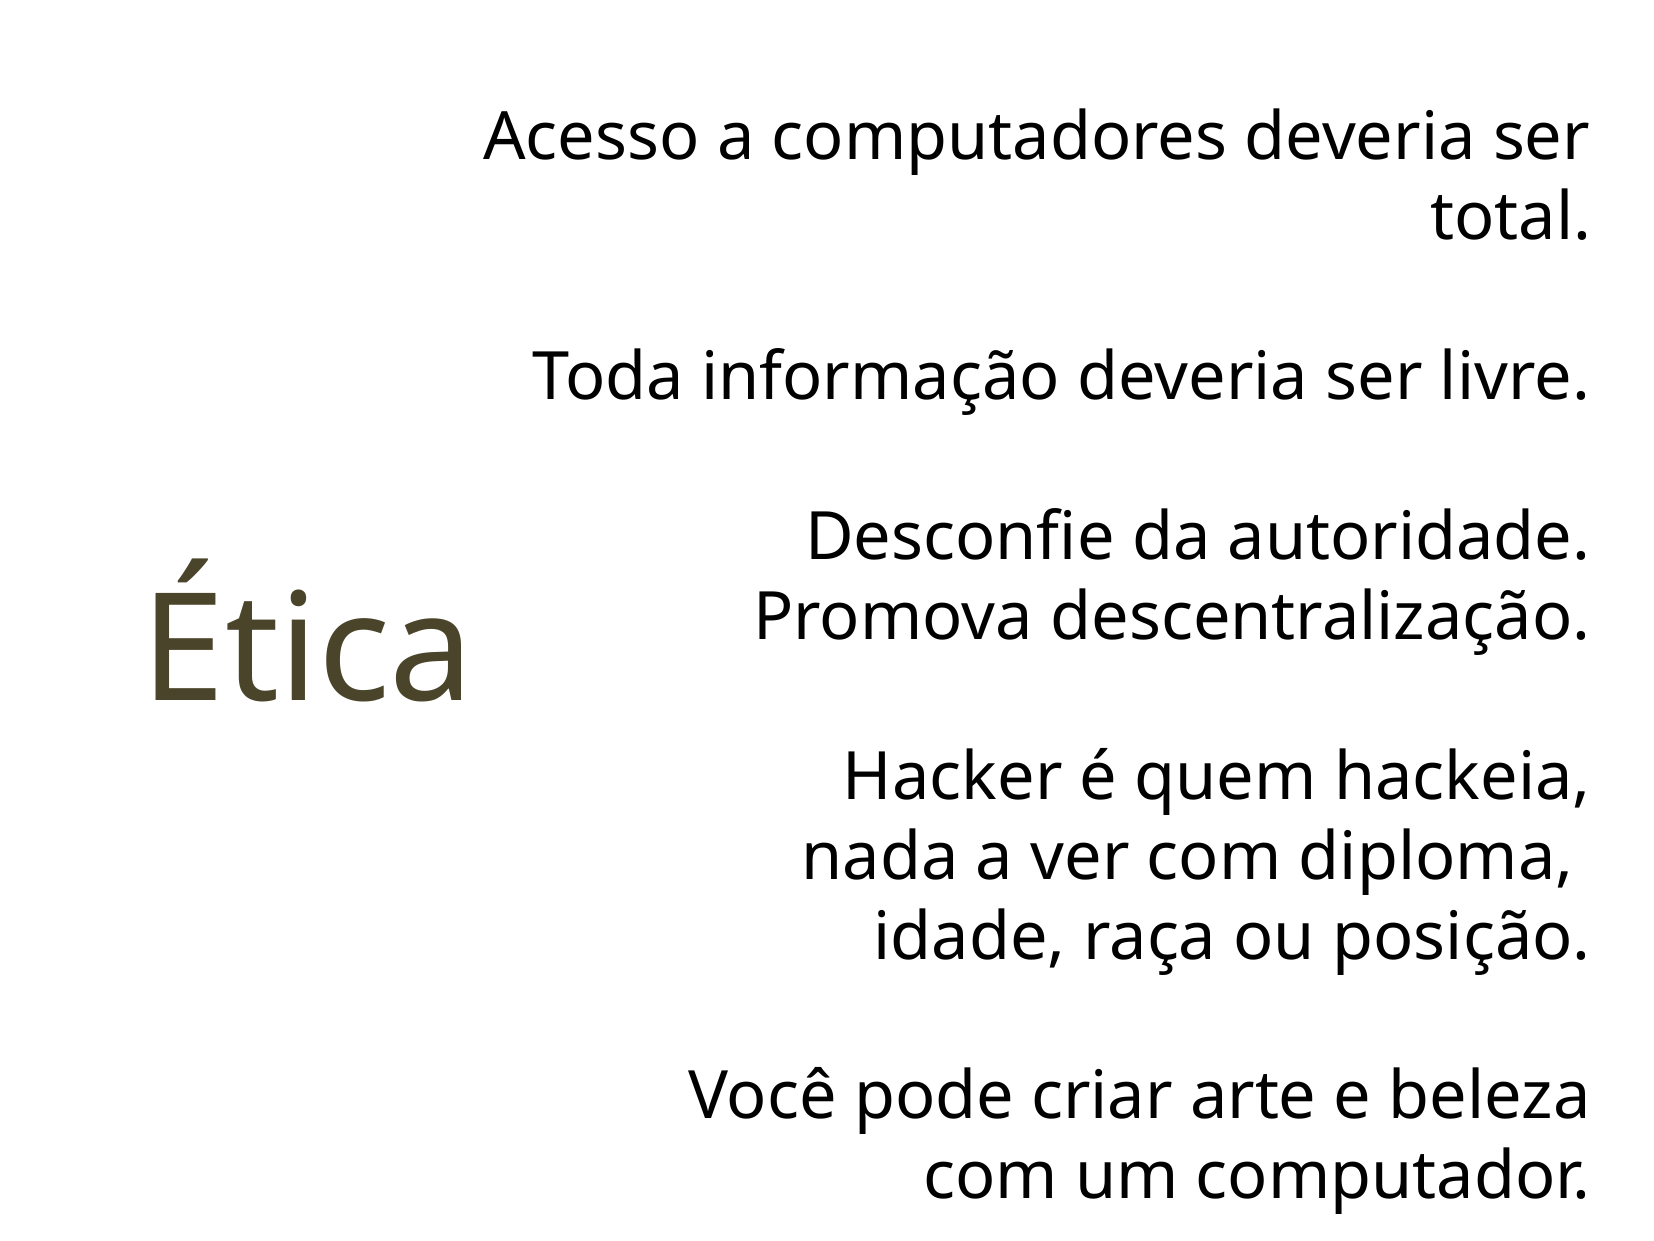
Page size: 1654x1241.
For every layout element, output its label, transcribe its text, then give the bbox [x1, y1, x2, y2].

text_box Ética [141, 537, 295, 745]
text_box Acesso a computadores deveria ser total. Toda informação deveria ser livre. Desconfie da autoridade. Promova descentralização. Hacker é quem hackeia, nada a ver com diploma, idade, raça ou posição. Você pode criar arte e beleza com um computador. [295, 85, 1607, 1220]
